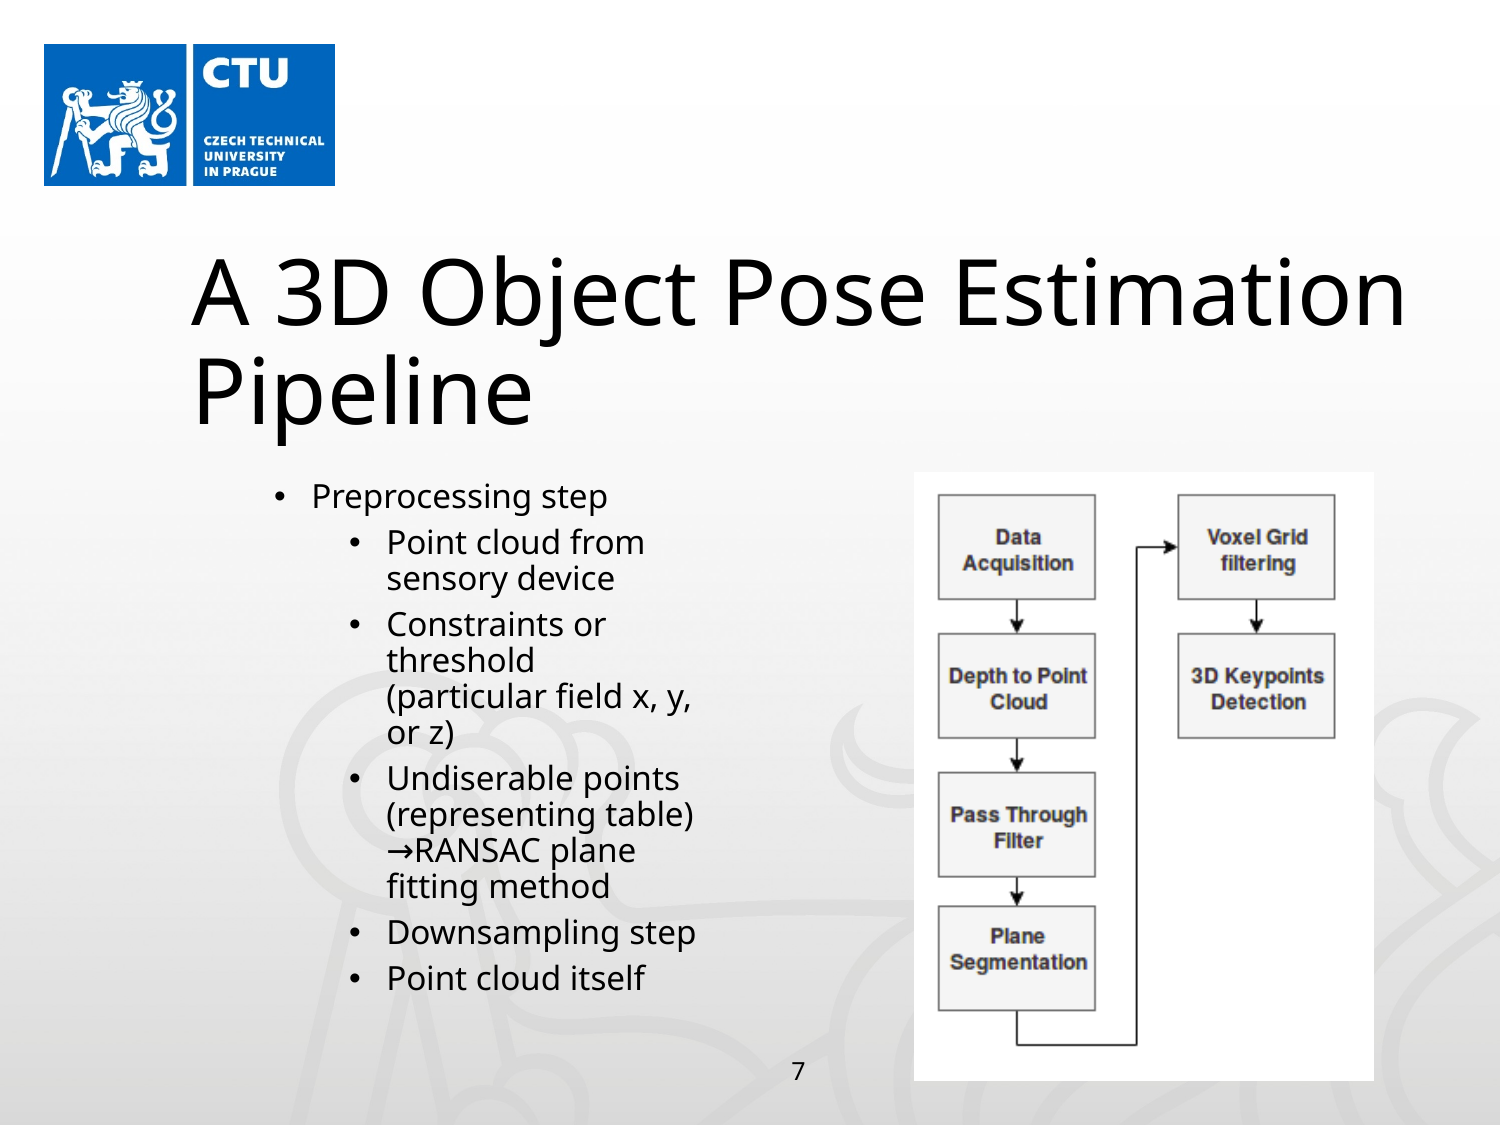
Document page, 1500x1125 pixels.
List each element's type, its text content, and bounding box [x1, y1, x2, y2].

picture [0, 0, 1500, 1125]
title 7 [776, 1050, 826, 1096]
list Preprocessing step Point cloud from sensory device Constraints or threshold (particular field x, y, or z) Undiserable points (representing table) →RANSAC plane fitting method Downsampling step Point cloud itself [259, 472, 719, 1081]
title A 3D Object Pose Estimation Pipeline [177, 232, 1456, 458]
